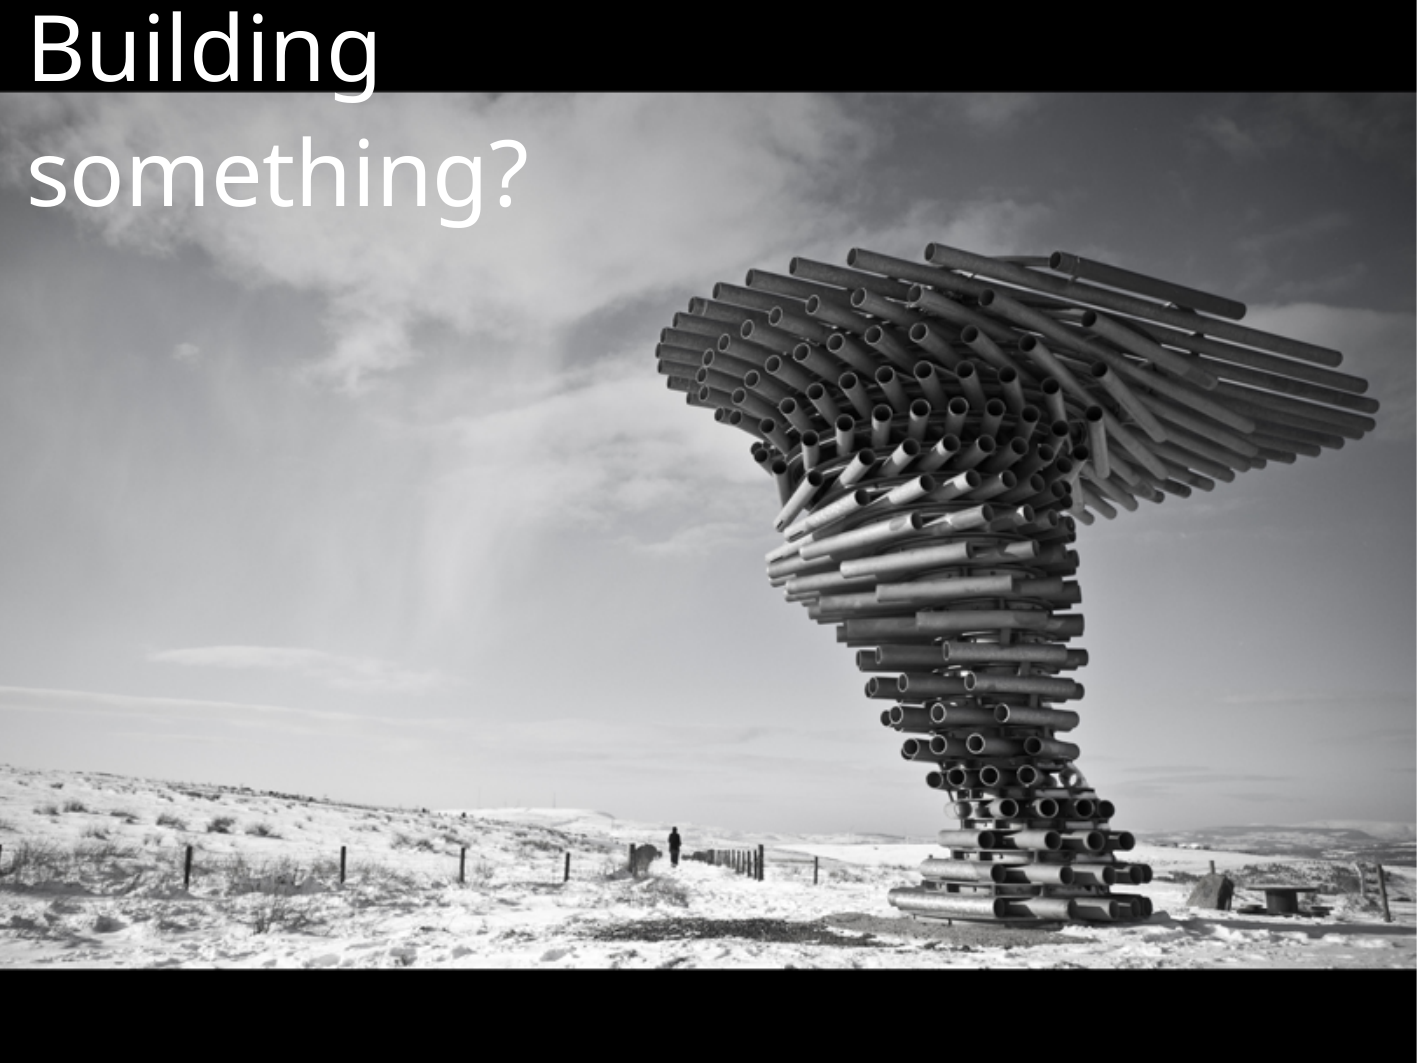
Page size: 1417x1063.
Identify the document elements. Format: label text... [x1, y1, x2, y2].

text_box Building something? [11, 0, 900, 334]
picture [0, 0, 1417, 1063]
